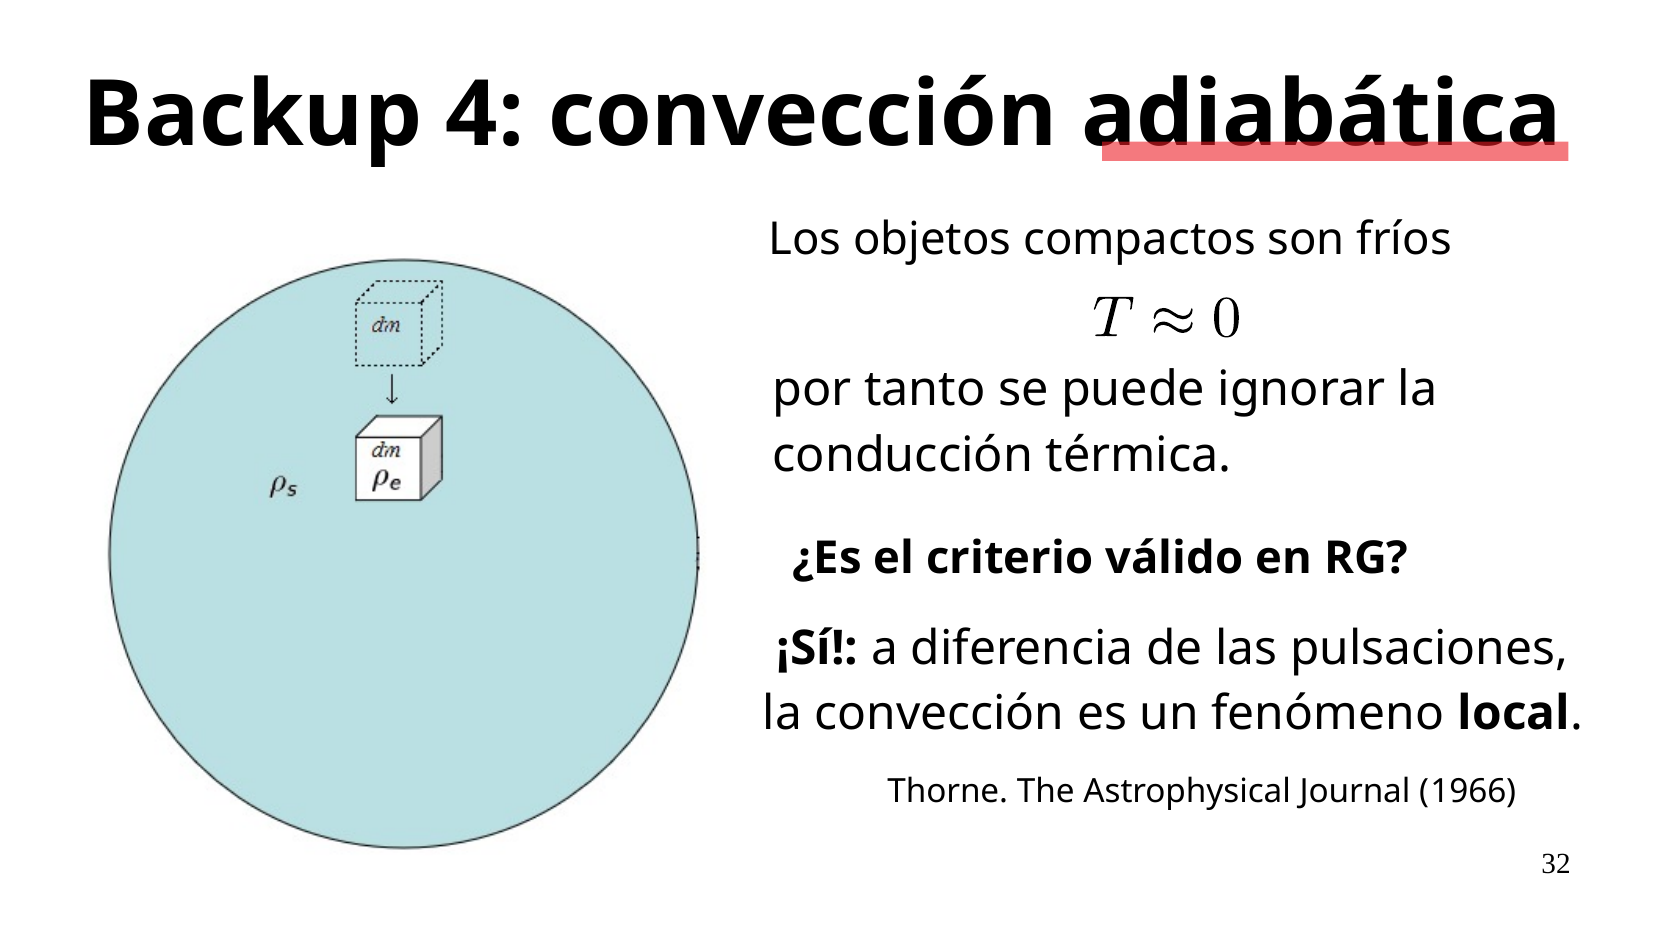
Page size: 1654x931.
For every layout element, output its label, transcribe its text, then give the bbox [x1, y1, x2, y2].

list por tanto se puede ignorar la conducción térmica. [703, 353, 1576, 487]
list Los objetos compactos son fríos [703, 205, 1567, 269]
text_box [1102, 141, 1569, 161]
picture [55, 254, 753, 857]
title Backup 4: convección adiabática [35, 52, 1611, 167]
list ¡Sí!: a diferencia de las pulsaciones, la convección es un fenómeno local. [692, 613, 1587, 753]
text_box [1093, 296, 1239, 338]
text_box Thorne. The Astrophysical Journal (1966) [872, 760, 1543, 854]
list ¿Es el criterio válido en RG? [727, 524, 1591, 588]
